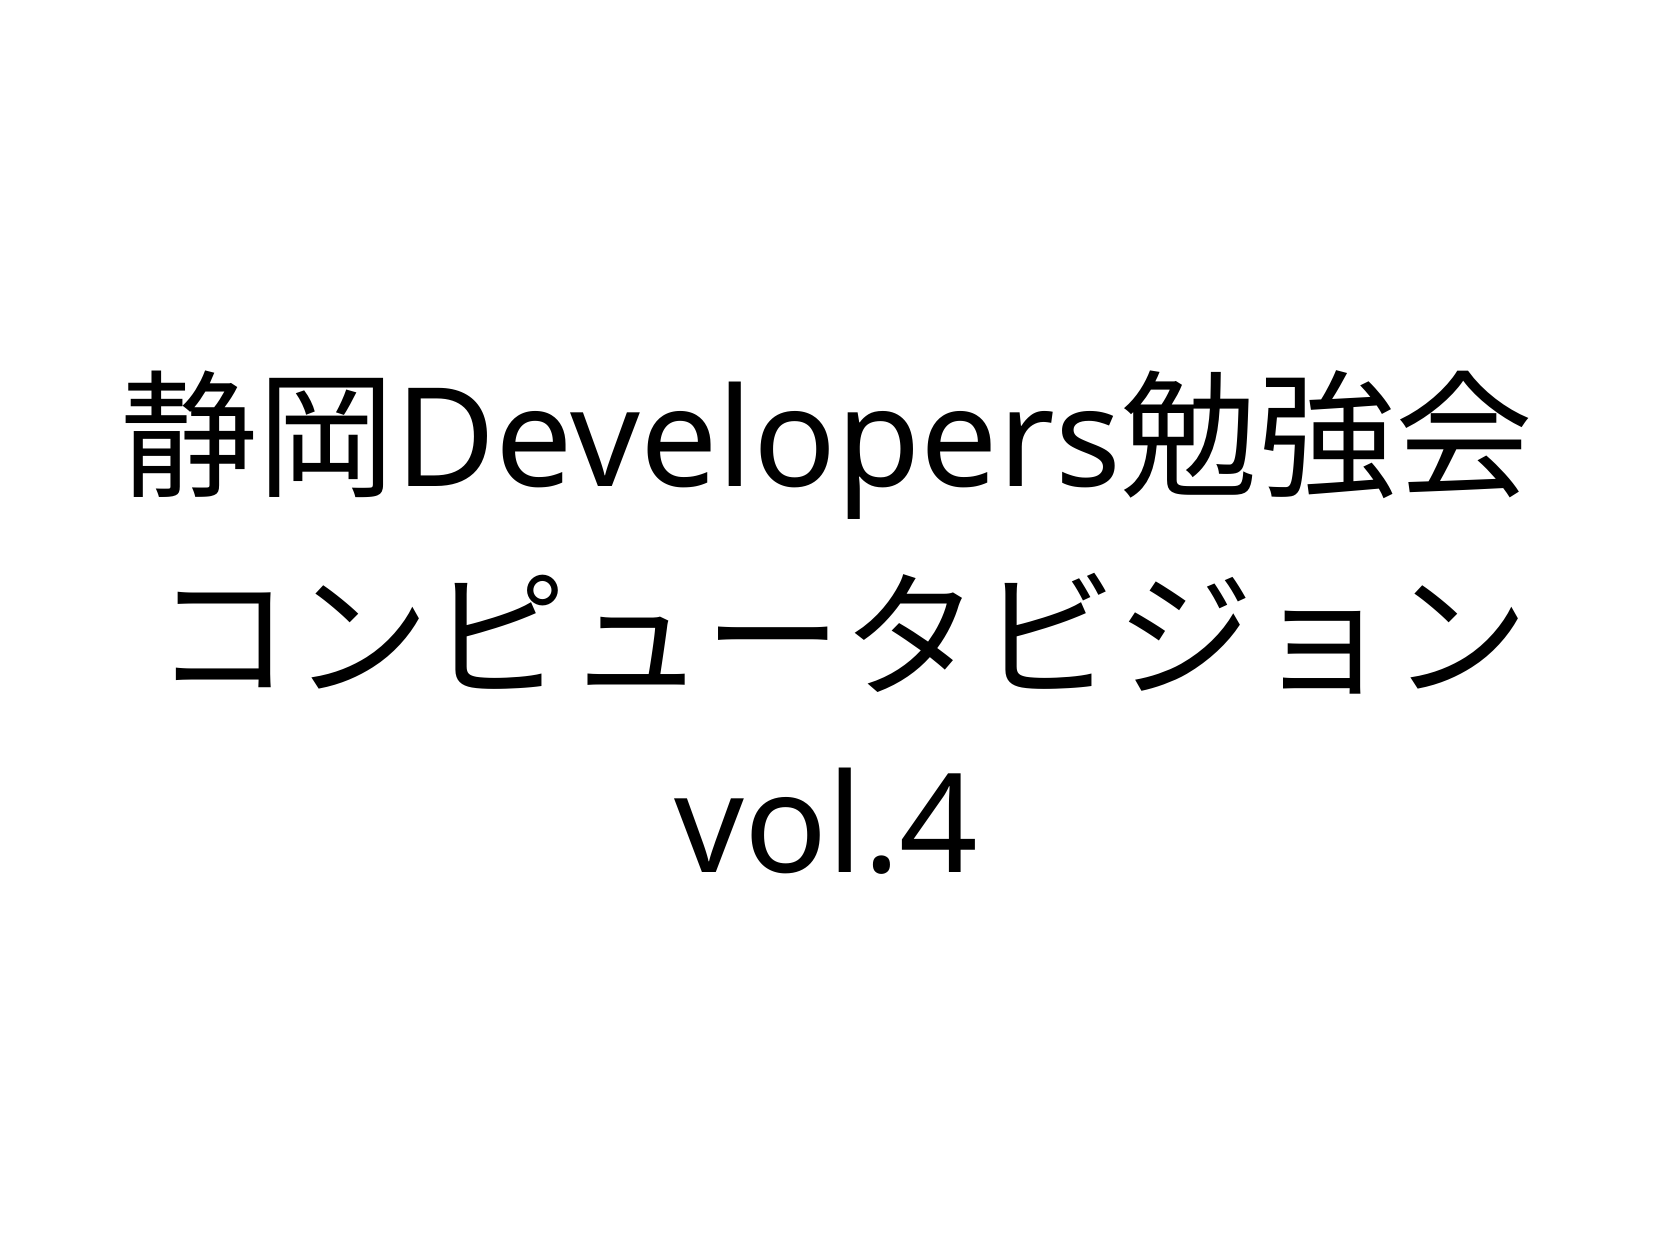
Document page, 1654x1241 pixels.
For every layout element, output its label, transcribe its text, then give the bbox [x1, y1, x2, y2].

title 静岡Developers勉強会 コンピュータビジョン vol.4 [82, 310, 1571, 930]
